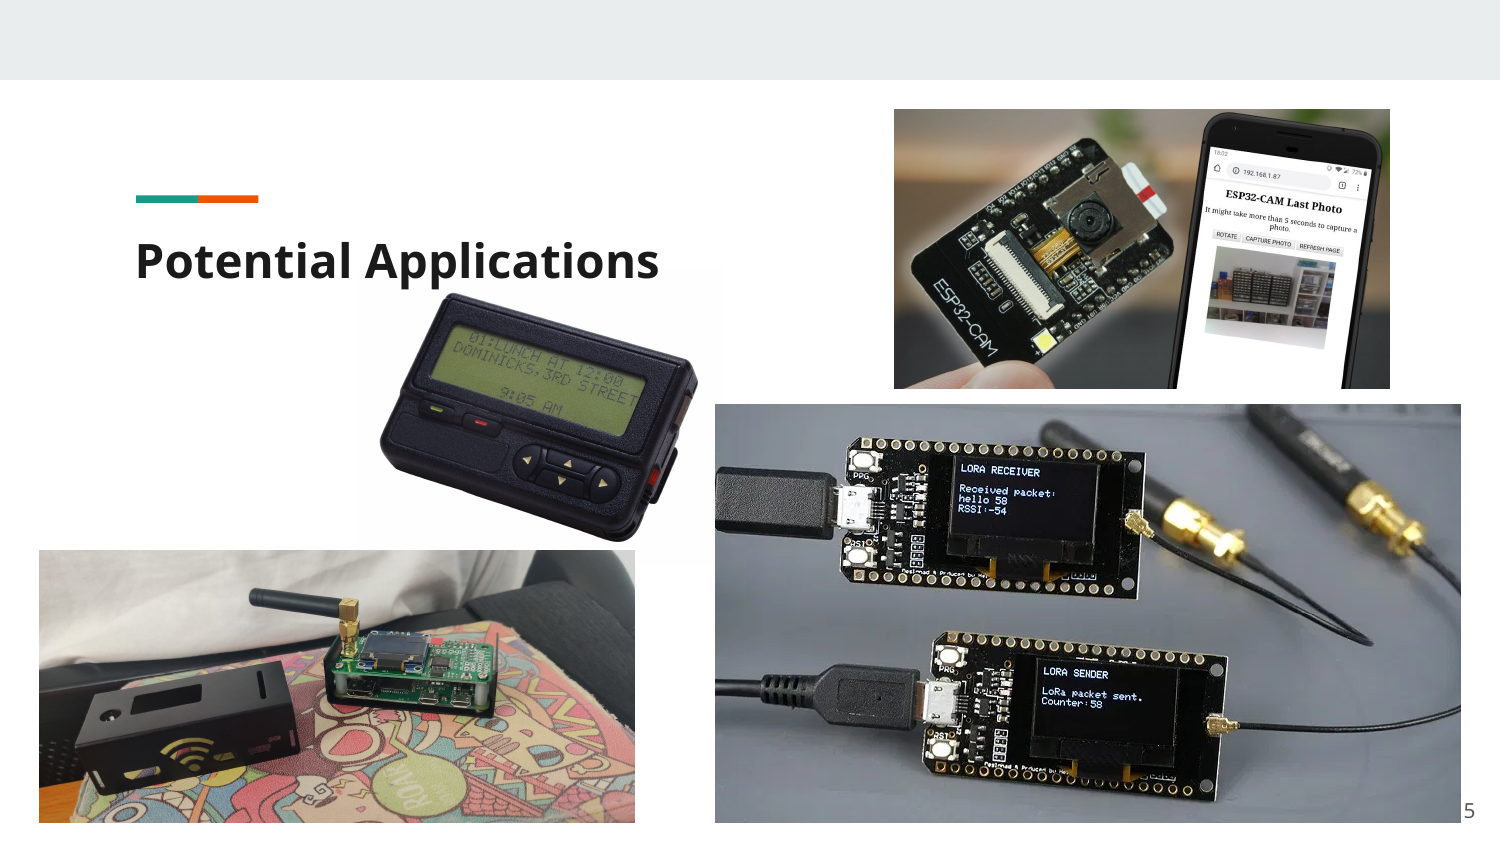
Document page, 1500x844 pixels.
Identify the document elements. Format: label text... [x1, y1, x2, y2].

title Potential Applications [119, 216, 1381, 305]
slide_number <number> [1400, 779, 1491, 844]
picture [894, 109, 1390, 389]
picture [39, 305, 1461, 823]
